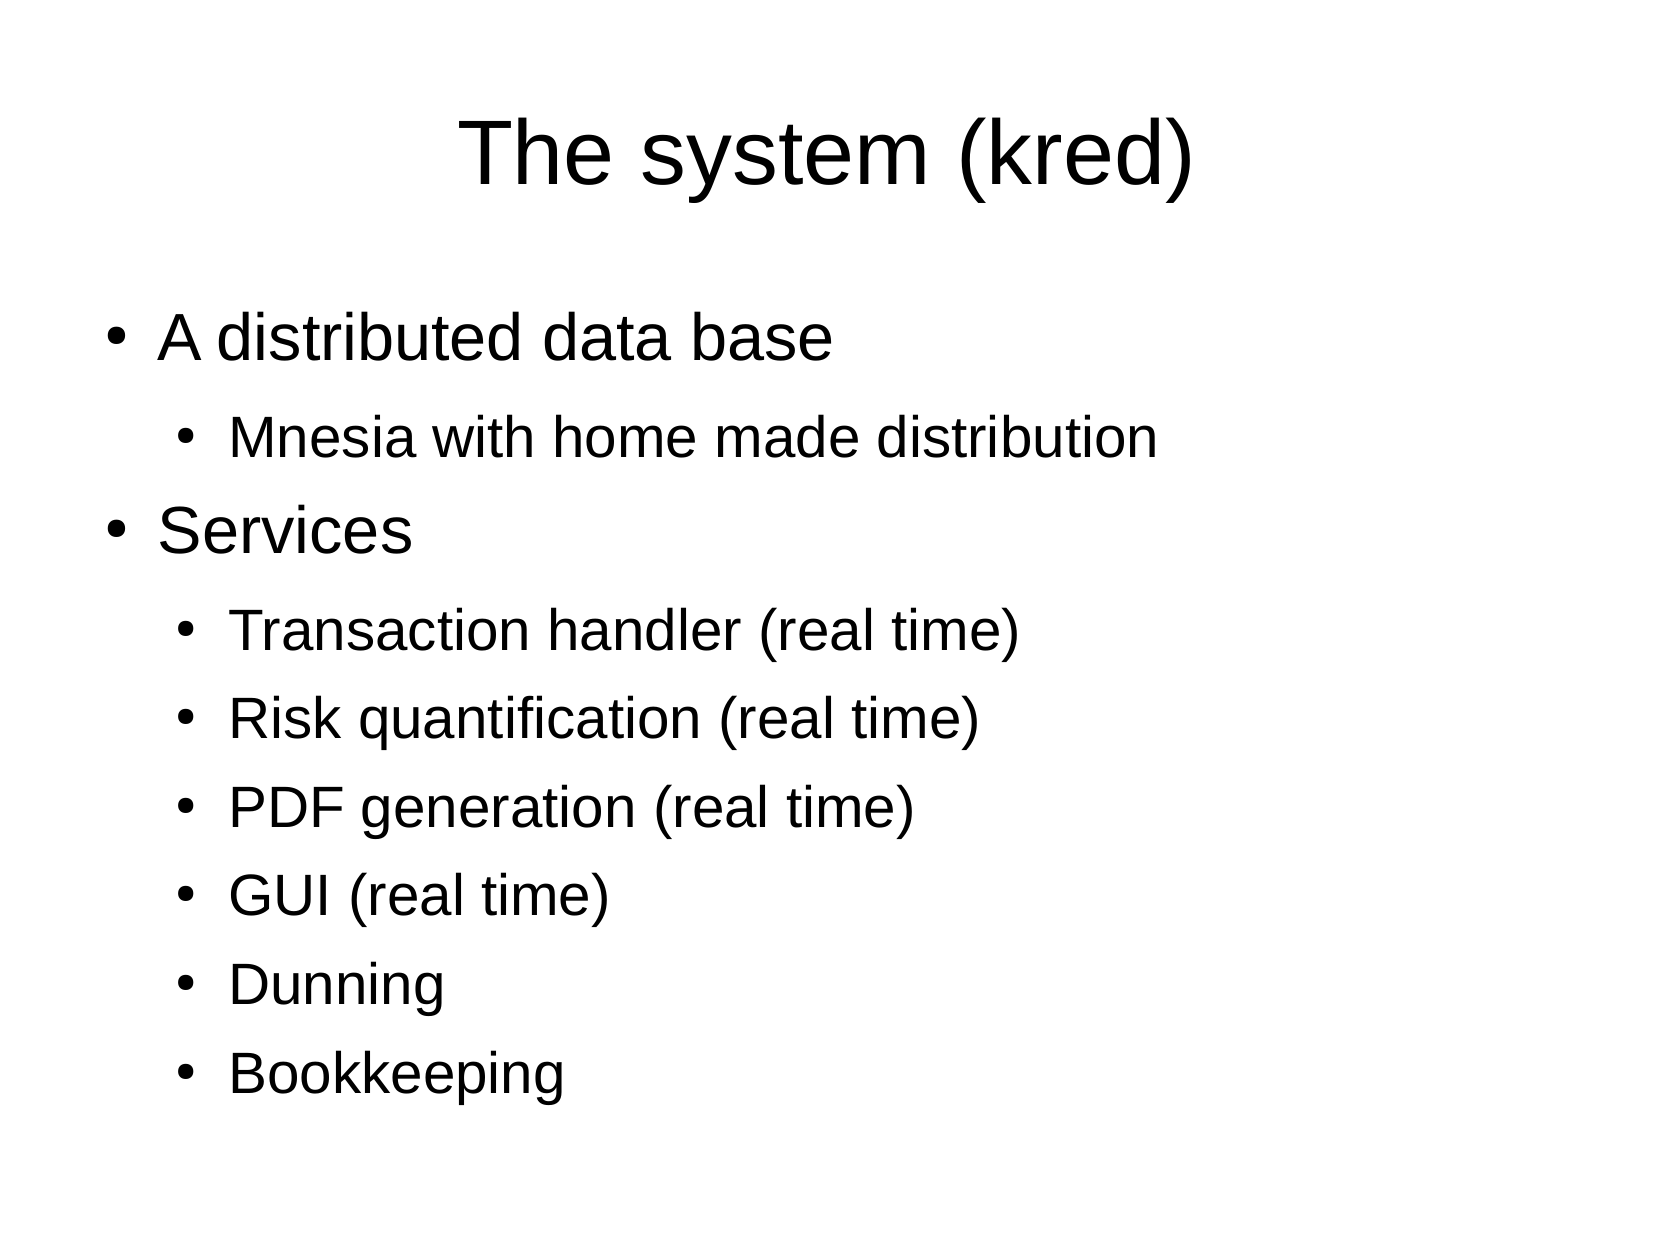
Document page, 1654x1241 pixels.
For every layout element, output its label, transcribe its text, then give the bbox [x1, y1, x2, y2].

list A distributed data base Mnesia with home made distribution Services Transaction handler (real time) Risk quantification (real time) PDF generation (real time) GUI (real time) Dunning Bookkeeping [86, 300, 1576, 1119]
title The system (kred) [82, 56, 1571, 250]
